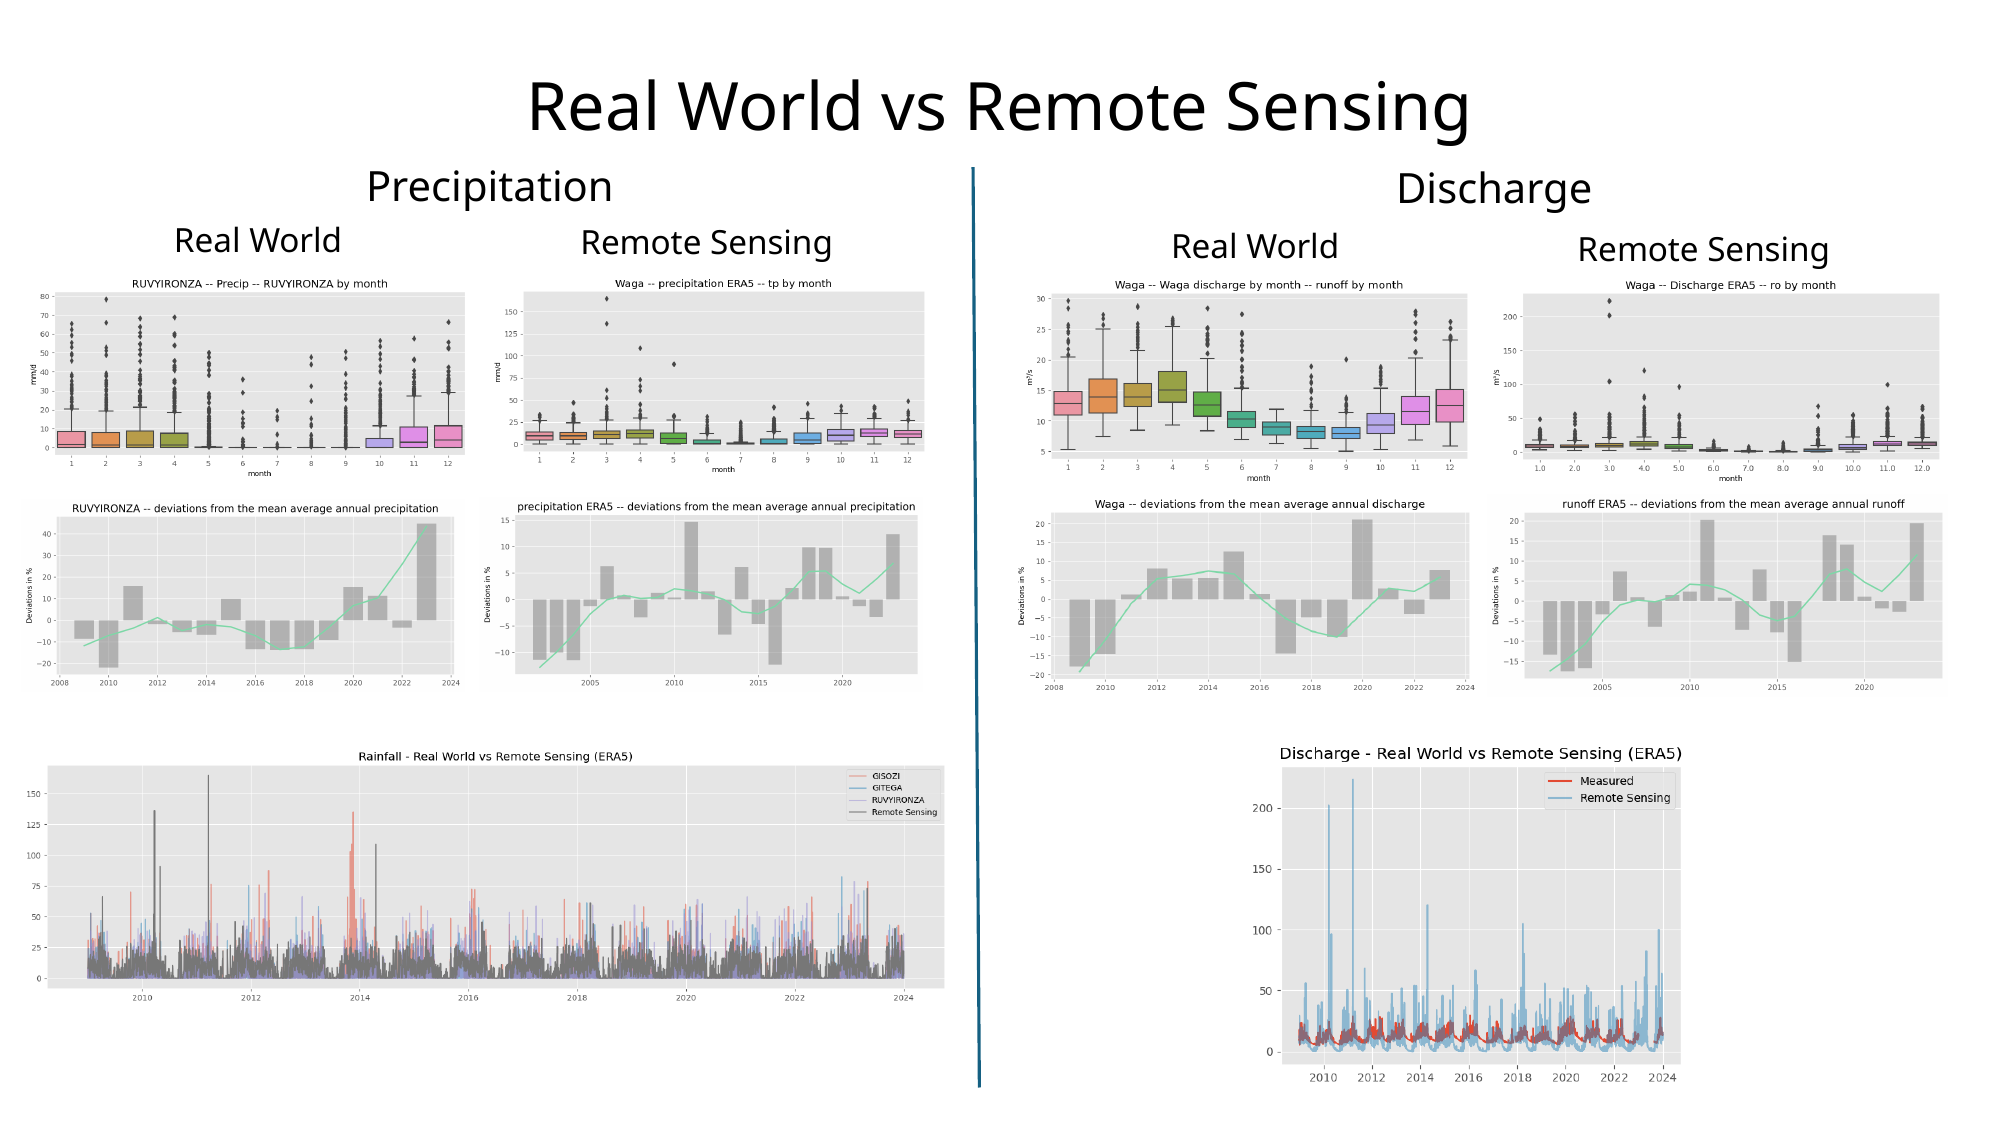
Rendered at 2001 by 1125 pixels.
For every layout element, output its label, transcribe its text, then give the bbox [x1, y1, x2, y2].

picture [1487, 494, 1948, 697]
picture [1216, 720, 1732, 1107]
text_box Real World [1086, 214, 1425, 275]
text_box Discharge [1211, 138, 1777, 242]
title Real World vs Remote Sensing [374, 0, 1626, 218]
picture [1020, 267, 1993, 487]
text_box Precipitation [207, 135, 773, 240]
picture [479, 497, 923, 692]
text_box Remote Sensing [1534, 217, 1873, 285]
picture [21, 266, 973, 478]
picture [18, 730, 962, 1020]
text_box Remote Sensing [537, 210, 876, 278]
text_box Real World [89, 207, 428, 275]
picture [21, 499, 465, 692]
picture [1013, 494, 1480, 697]
